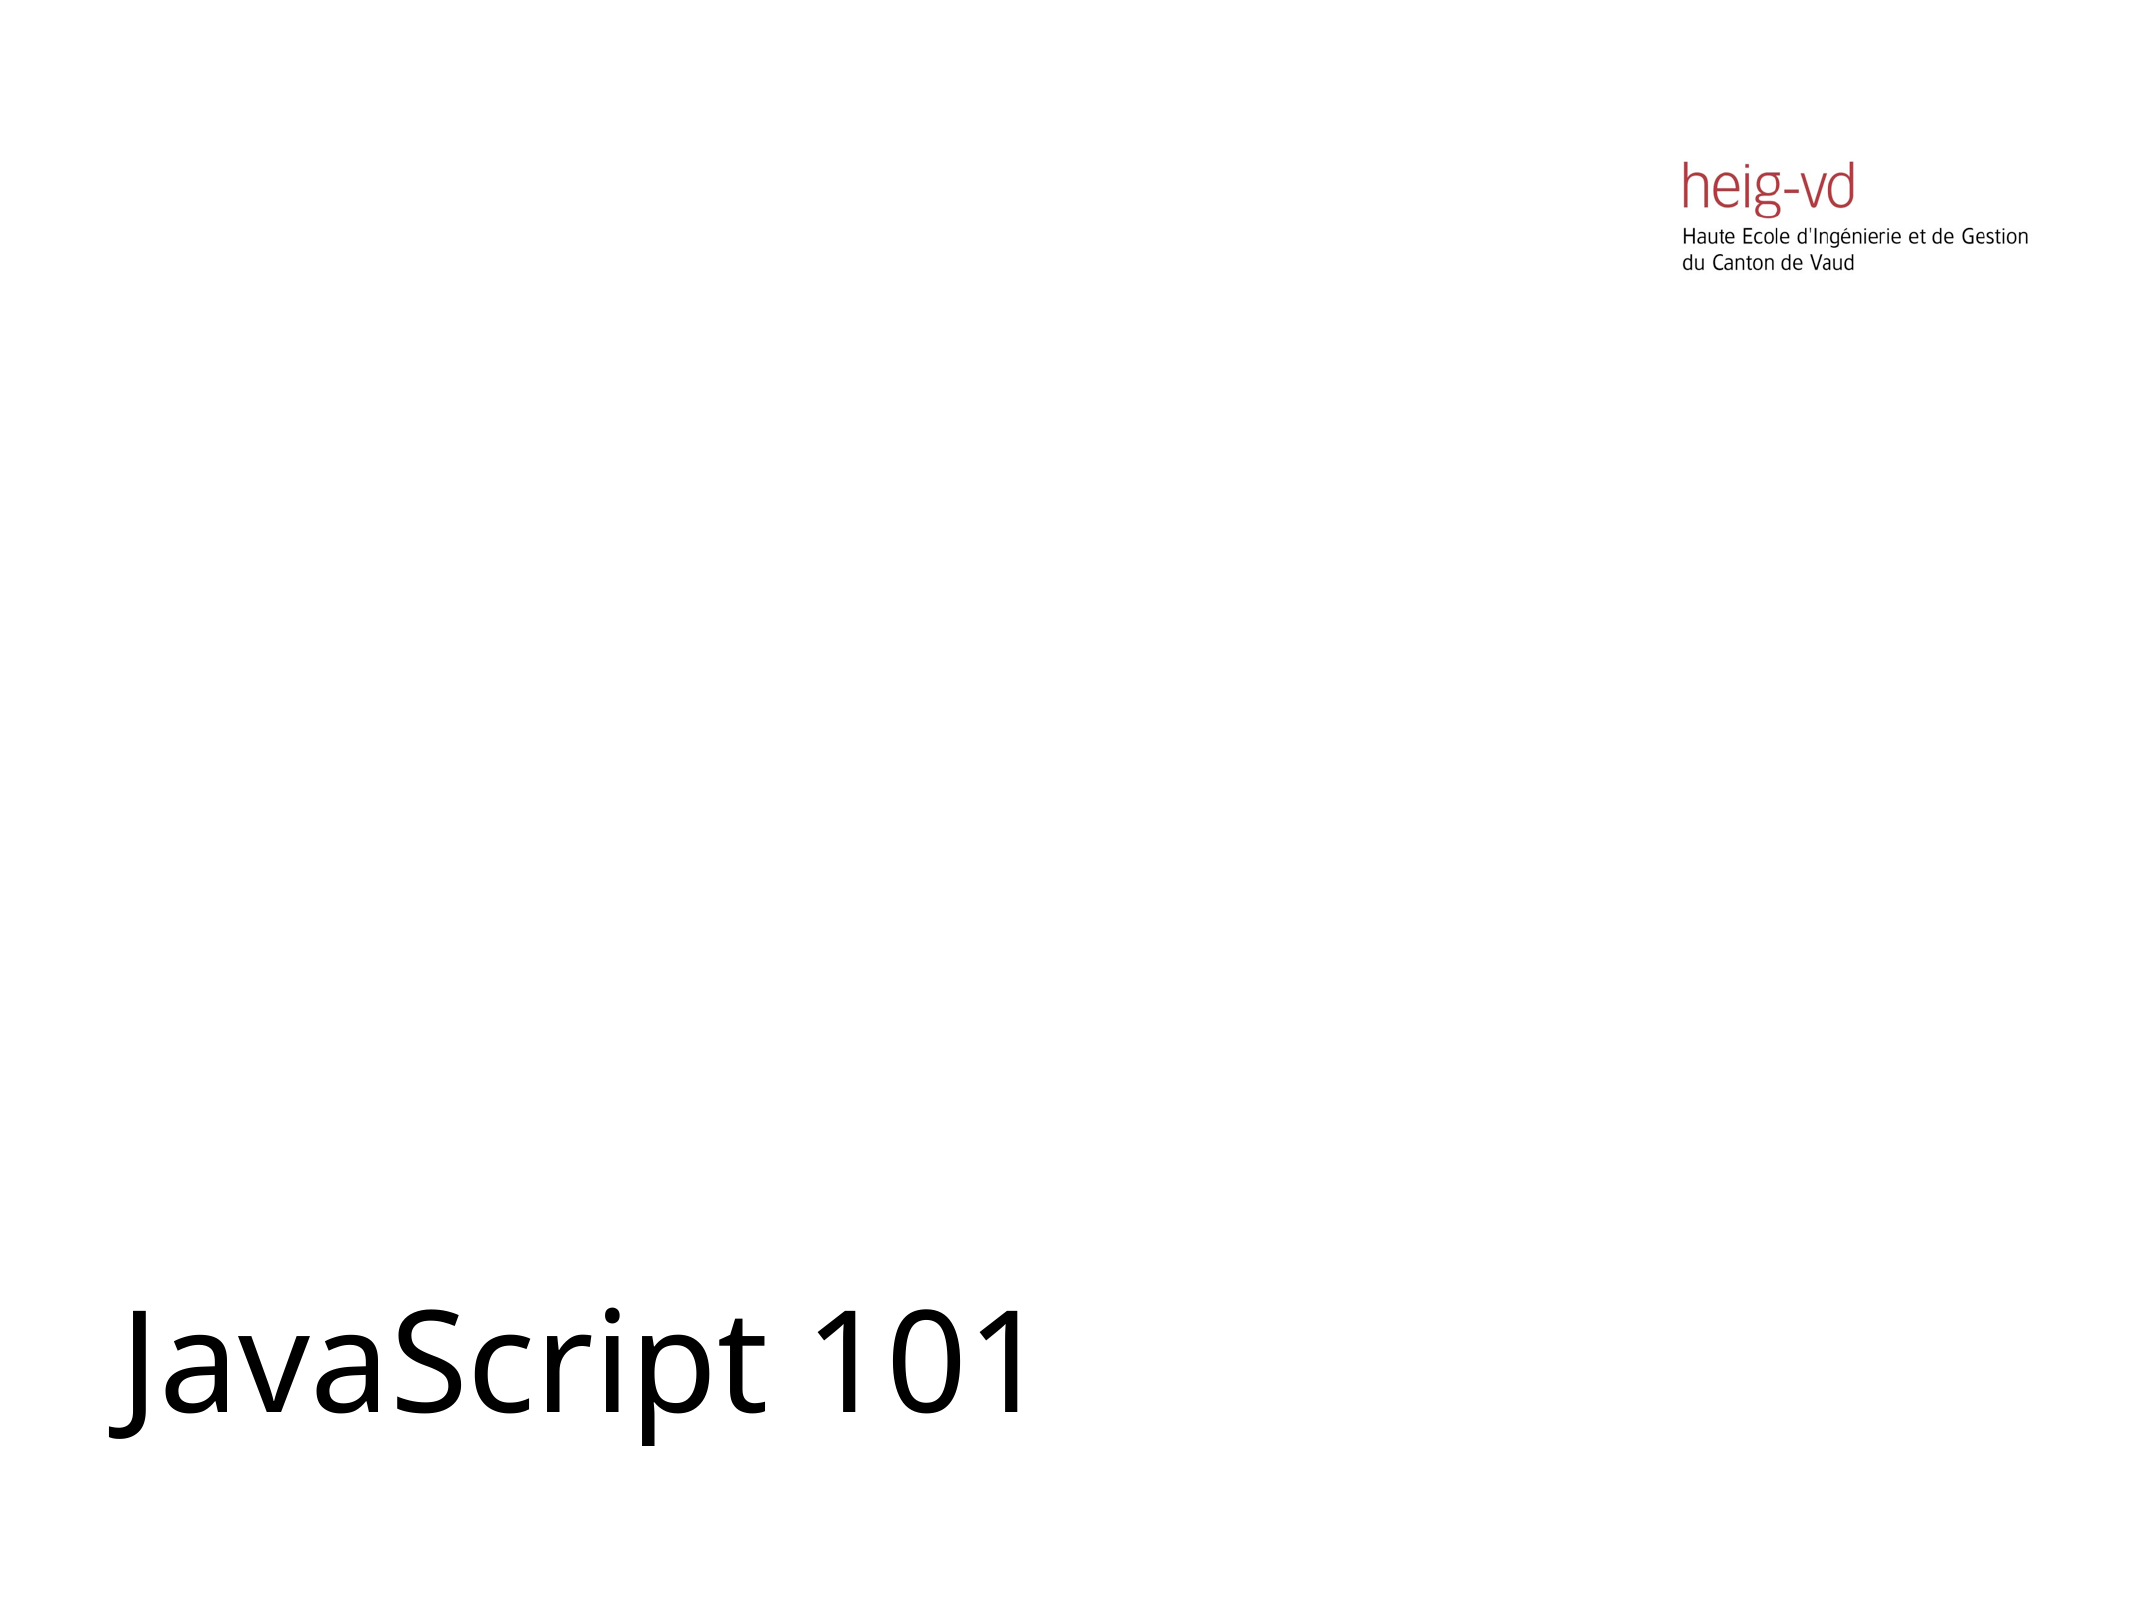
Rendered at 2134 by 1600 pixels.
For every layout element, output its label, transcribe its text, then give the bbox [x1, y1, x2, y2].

text_box JavaScript 101 [112, 1262, 2054, 1449]
picture [1672, 149, 2036, 284]
